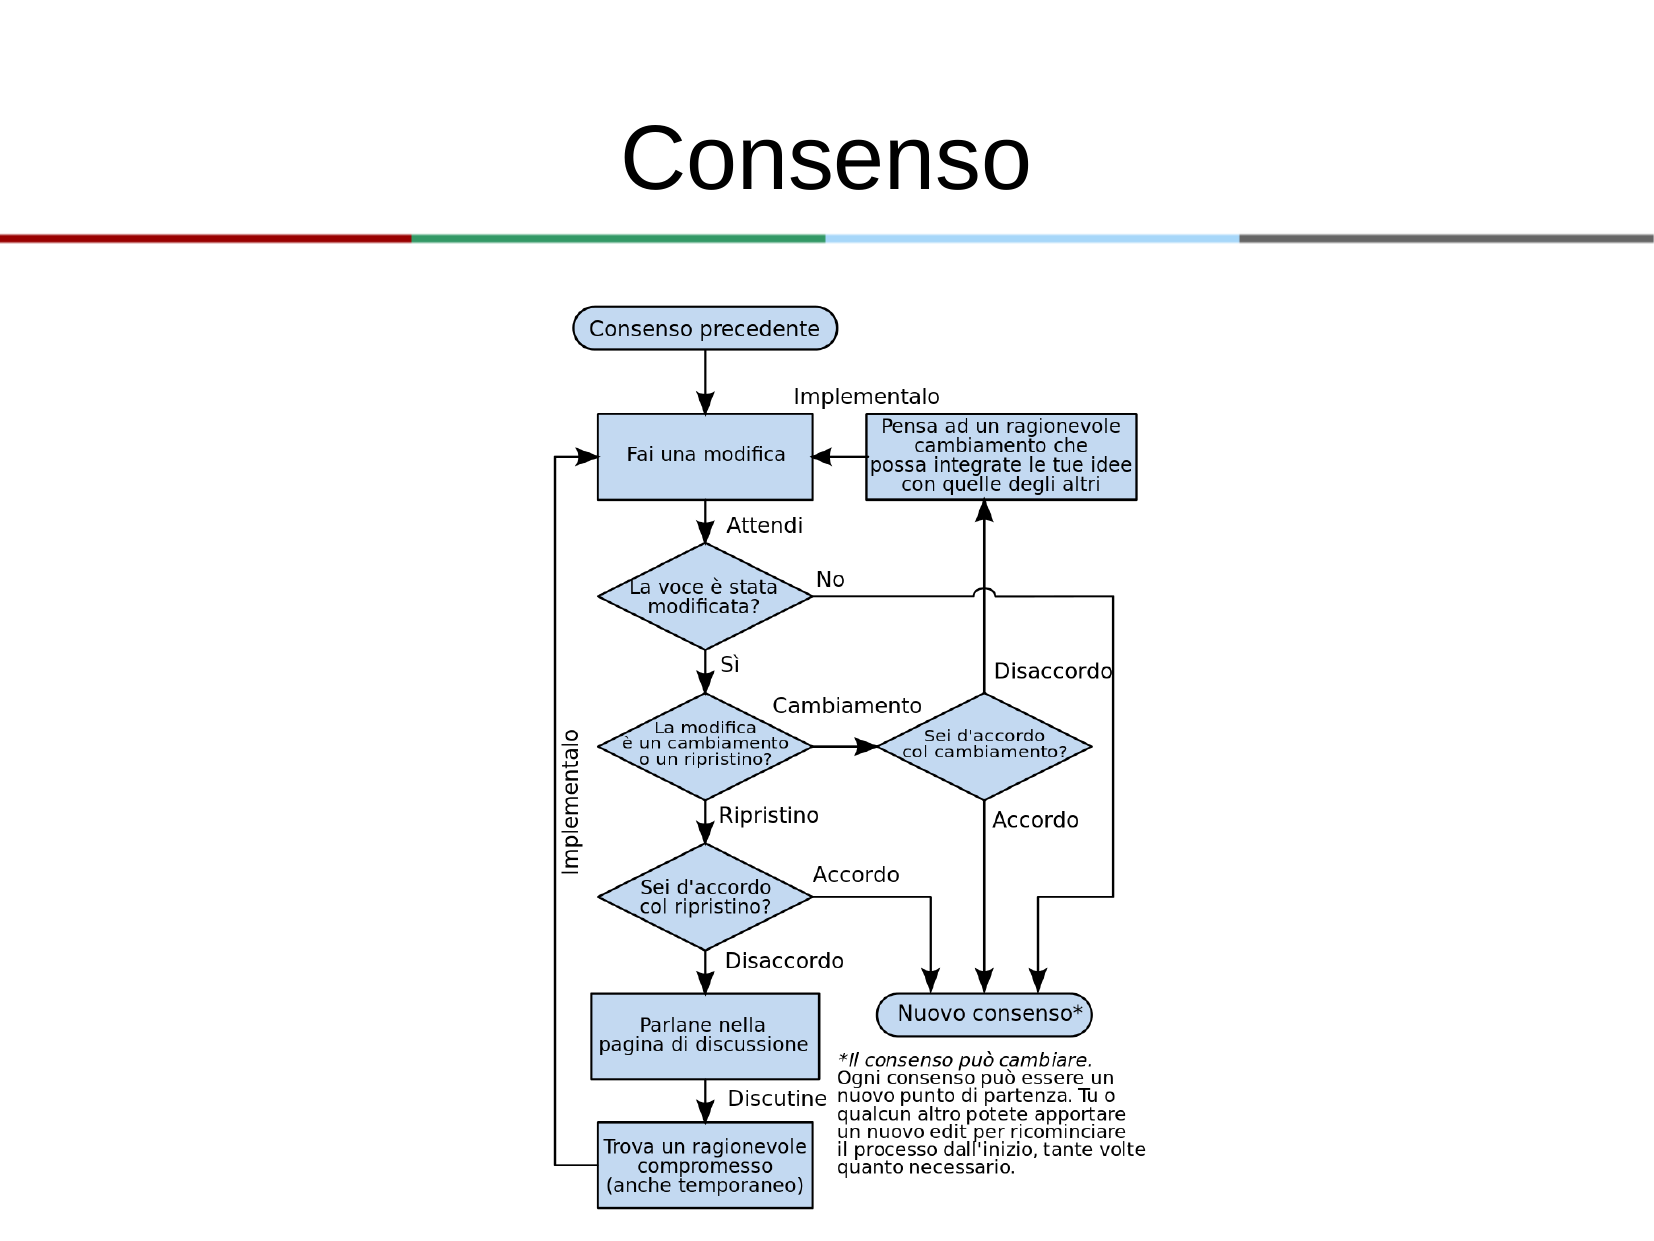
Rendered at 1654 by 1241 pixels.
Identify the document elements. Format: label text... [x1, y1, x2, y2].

picture [0, 222, 1654, 257]
picture [504, 274, 1148, 1240]
text_box Consenso [82, 49, 1571, 222]
